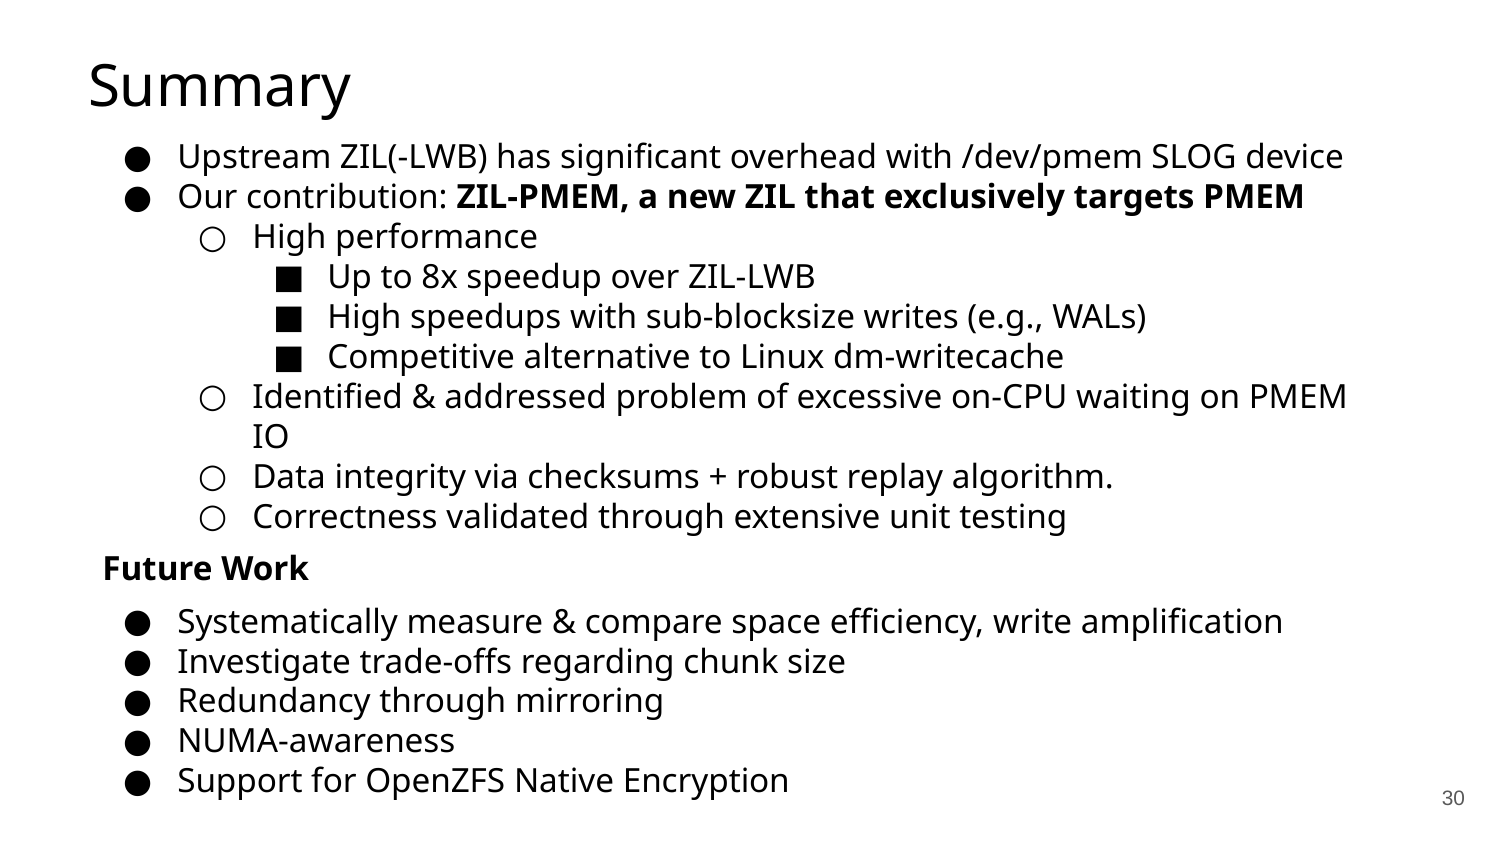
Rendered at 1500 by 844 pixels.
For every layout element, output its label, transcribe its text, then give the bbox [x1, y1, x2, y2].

text_box Upstream ZIL(-LWB) has significant overhead with /dev/pmem SLOG device Our contribution: ZIL-PMEM, a new ZIL that exclusively targets PMEM High performance Up to 8x speedup over ZIL-LWB High speedups with sub-blocksize writes (e.g., WALs) Competitive alternative to Linux dm-writecache Identified & addressed problem of excessive on-CPU waiting on PMEM IO Data integrity via checksums + robust replay algorithm. Correctness validated through extensive unit testing Future Work Systematically measure & compare space efficiency, write amplification Investigate trade-offs regarding chunk size Redundancy through mirroring NUMA-awareness Support for OpenZFS Native Encryption [87, 120, 1370, 791]
slide_number <number> [1389, 764, 1480, 830]
title Summary [73, 33, 867, 165]
